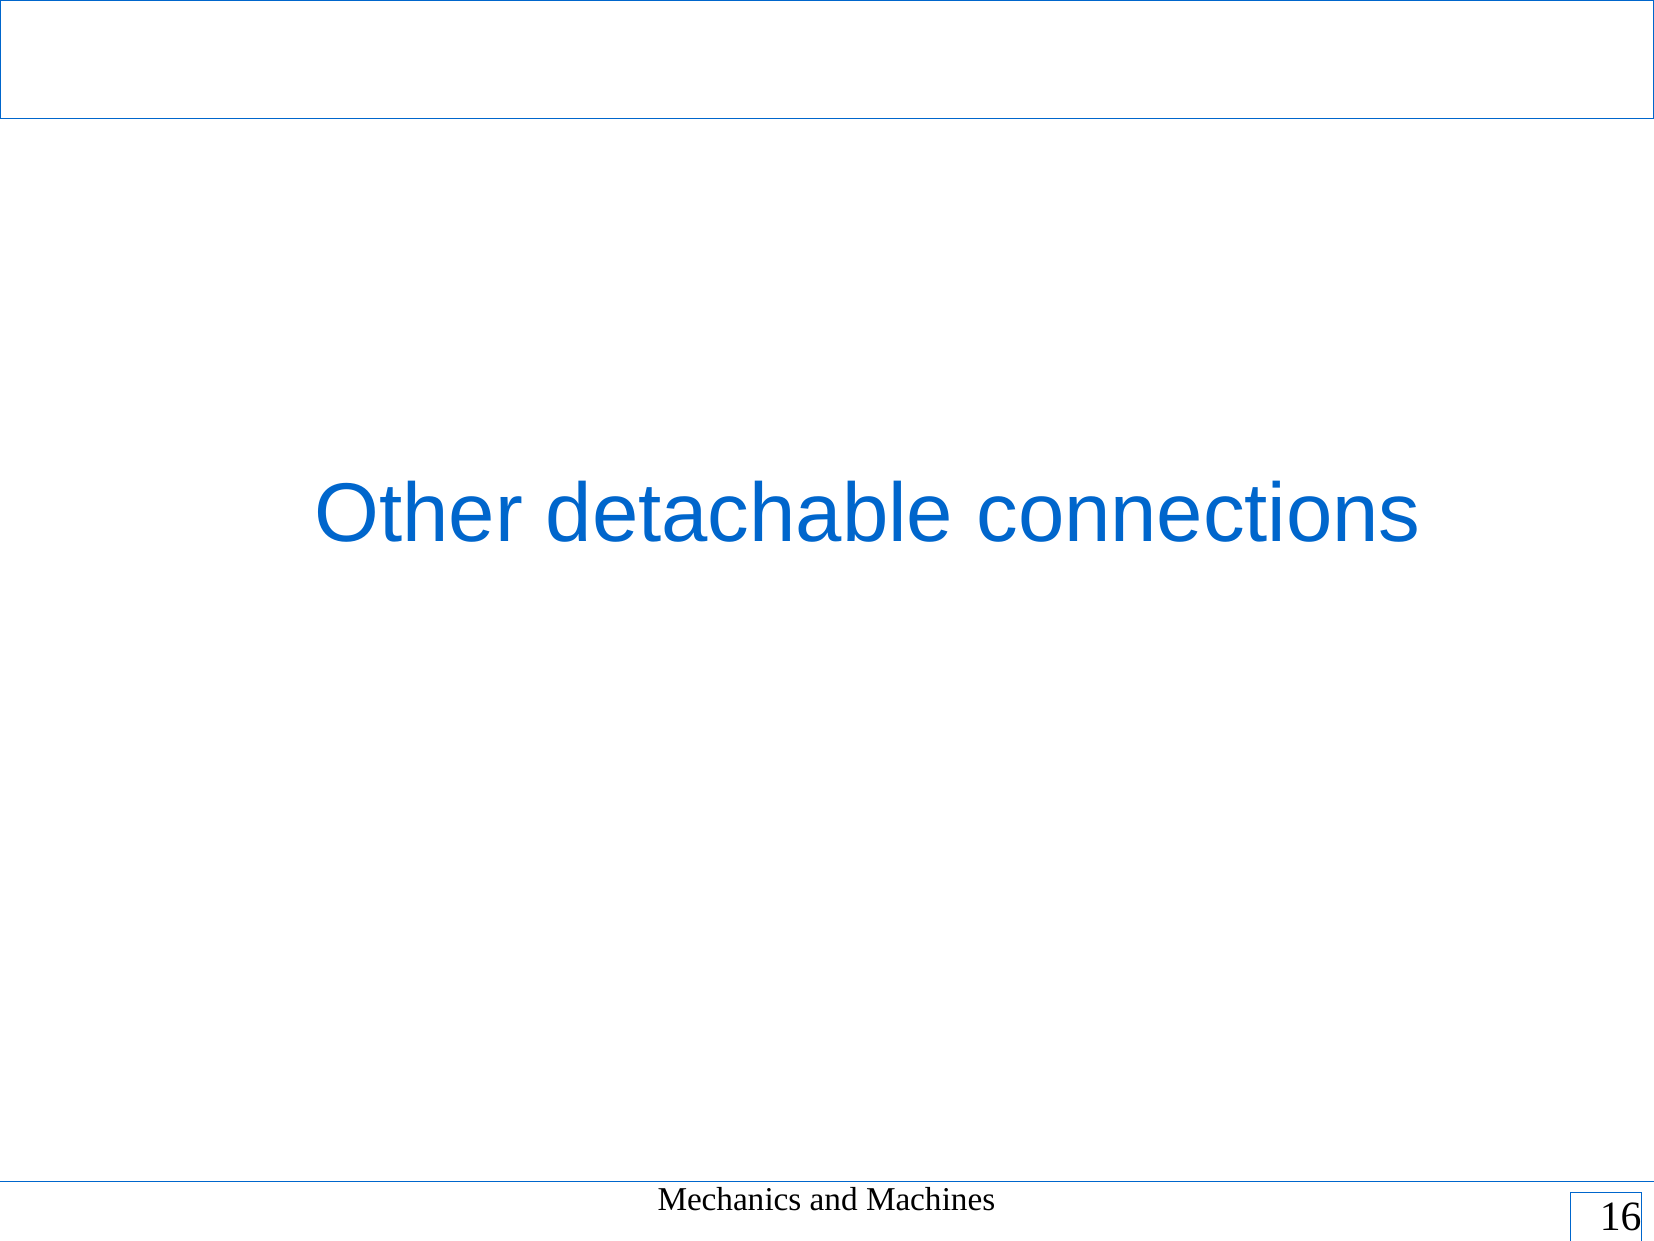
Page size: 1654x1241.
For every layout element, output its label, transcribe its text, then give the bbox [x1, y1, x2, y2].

title [0, 0, 1654, 119]
text_box Other detachable connections [300, 459, 1460, 661]
